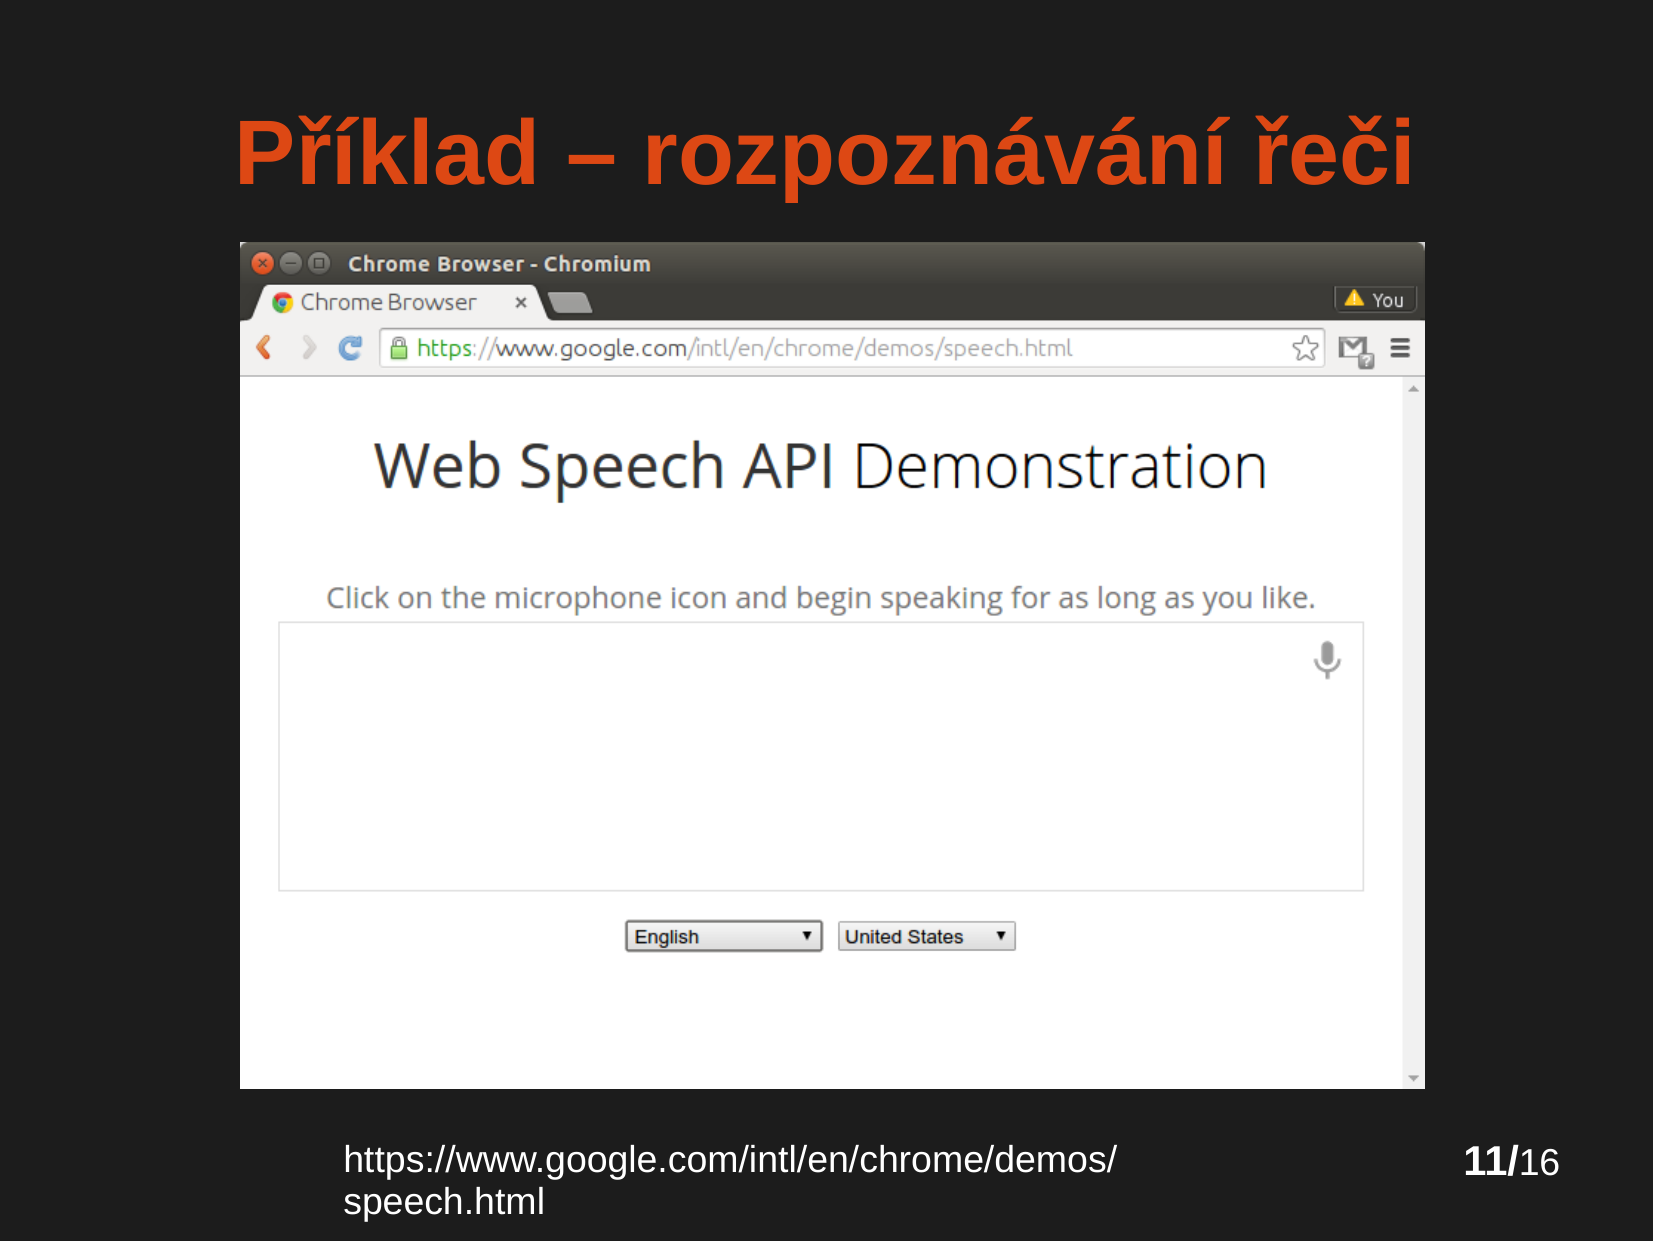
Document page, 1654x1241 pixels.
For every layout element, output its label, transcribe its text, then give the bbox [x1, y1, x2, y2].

text_box https://www.google.com/intl/en/chrome/demos/speech.html [328, 1130, 1332, 1188]
picture [240, 242, 1425, 1089]
title Příklad – rozpoznávání řeči [82, 49, 1571, 257]
